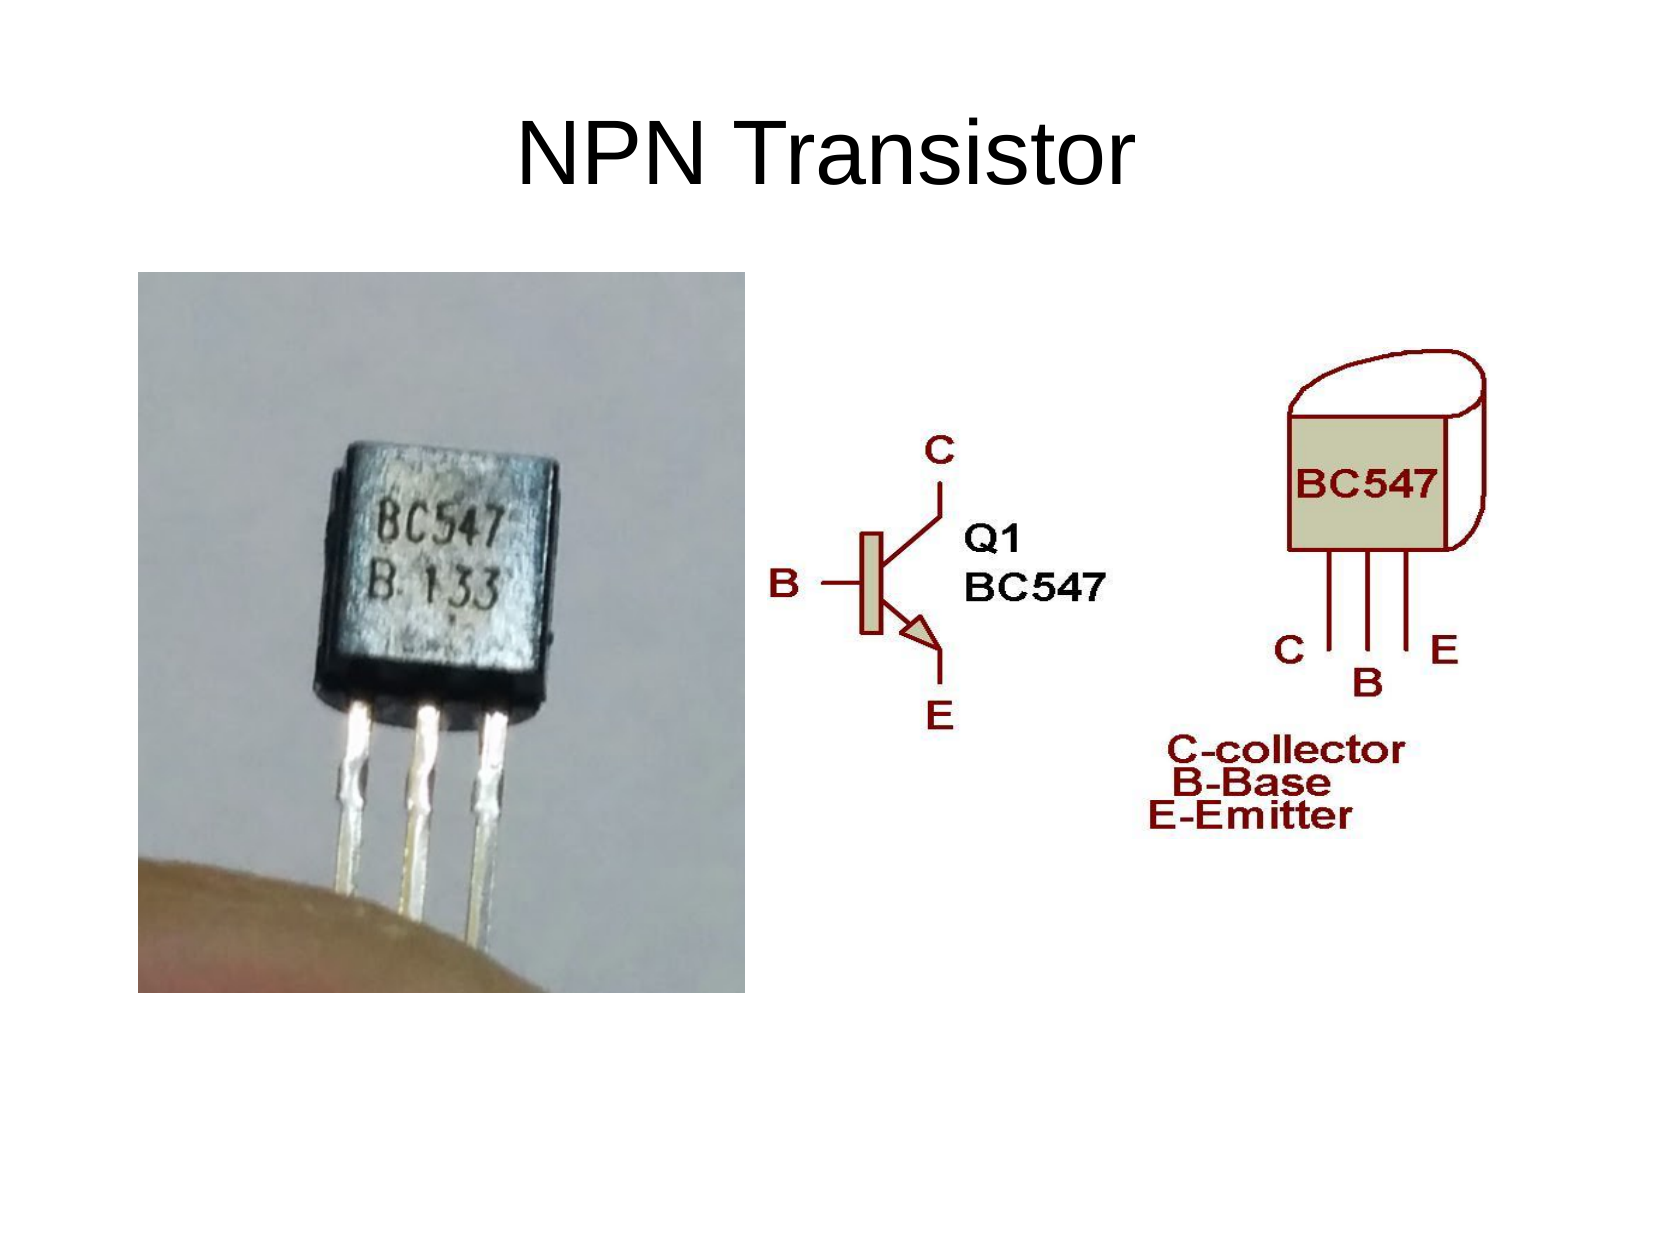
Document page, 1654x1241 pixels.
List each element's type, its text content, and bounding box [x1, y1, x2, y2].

picture [767, 347, 1489, 839]
picture [138, 272, 745, 993]
title NPN Transistor [82, 49, 1571, 257]
